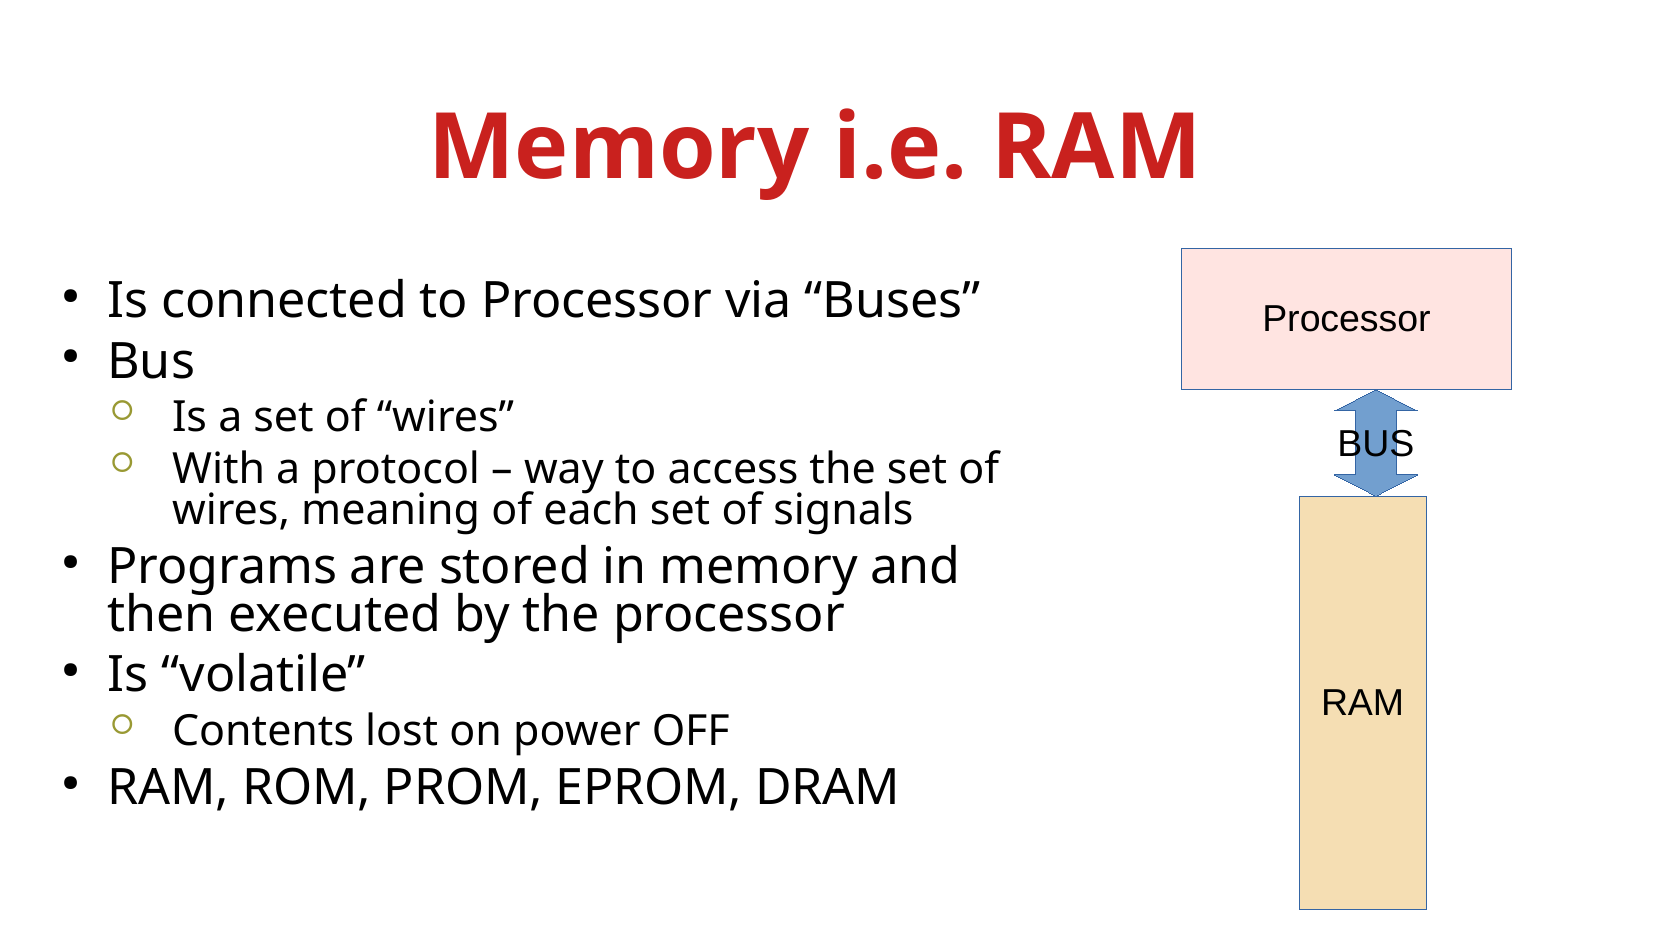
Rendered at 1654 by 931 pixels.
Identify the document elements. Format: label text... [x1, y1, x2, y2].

text_box BUS [1334, 389, 1418, 497]
text_box Processor [1181, 248, 1512, 390]
title Memory i.e. RAM [168, 12, 1463, 205]
list Is connected to Processor via “Buses” Bus Is a set of “wires” With a protocol – way to access the set of wires, meaning of each set of signals Programs are stored in memory and then executed by the processor Is “volatile” Contents lost on power OFF RAM, ROM, PROM, EPROM, DRAM [31, 271, 1087, 830]
text_box RAM [1299, 496, 1427, 910]
